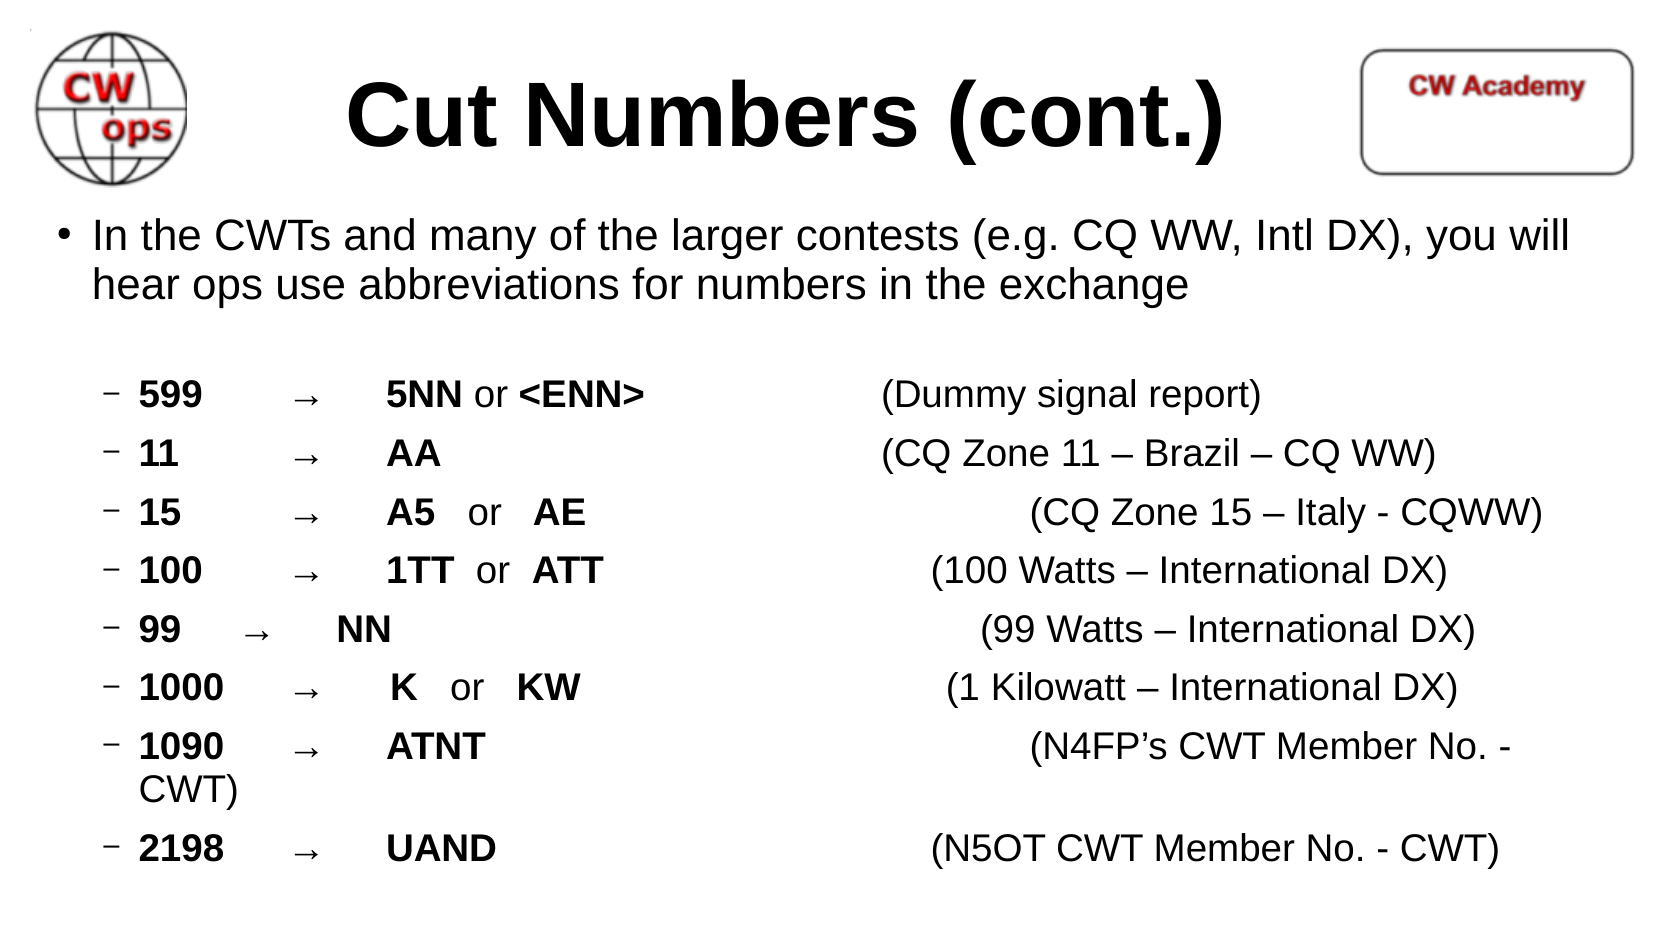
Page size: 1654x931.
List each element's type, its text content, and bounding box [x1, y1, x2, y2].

picture [30, 29, 187, 180]
title Cut Numbers (cont.) [41, 37, 1531, 193]
picture [1531, 37, 1640, 186]
list In the CWTs and many of the larger contests (e.g. CQ WW, Intl DX), you will hear ops use abbreviations for numbers in the exchange 599 → 5NN or <ENN> (Dummy signal report) 11 → AA (CQ Zone 11 – Brazil – CQ WW) 15 → A5 or AE (CQ Zone 15 – Italy - CQWW) 100 → 1TT or ATT (100 Watts – International DX) 99 → NN (99 Watts – International DX) 1000 → K or KW (1 Kilowatt – International DX) 1090 → ATNT (N4FP’s CWT Member No. - CWT) 2198 → UAND (N5OT CWT Member No. - CWT) [45, 210, 1606, 886]
